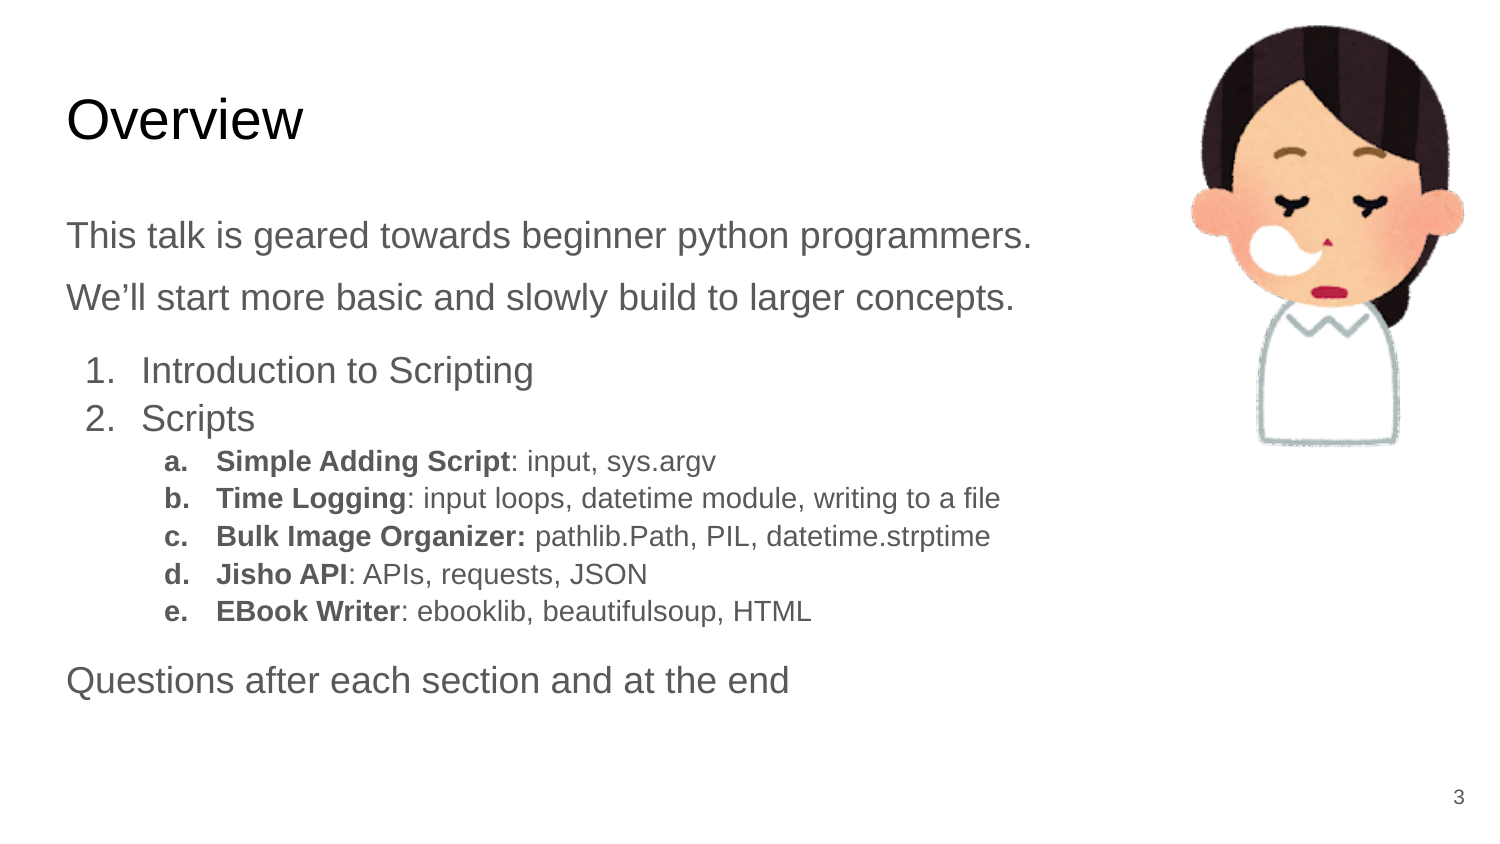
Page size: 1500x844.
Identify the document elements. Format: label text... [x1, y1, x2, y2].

list We’ll start more basic and slowly build to larger concepts. Introduction to Scripting Scripts Simple Adding Script: input, sys.argv Time Logging: input loops, datetime module, writing to a file Bulk Image Organizer: pathlib.Path, PIL, datetime.strptime Jisho API: APIs, requests, JSON EBook Writer: ebooklib, beautifulsoup, HTML Questions after each section and at the end [51, 255, 1449, 816]
picture [1160, 0, 1500, 469]
list This talk is geared towards beginner python programmers. [51, 192, 1160, 255]
slide_number <number> [1389, 764, 1480, 830]
title Overview [51, 72, 1160, 167]
